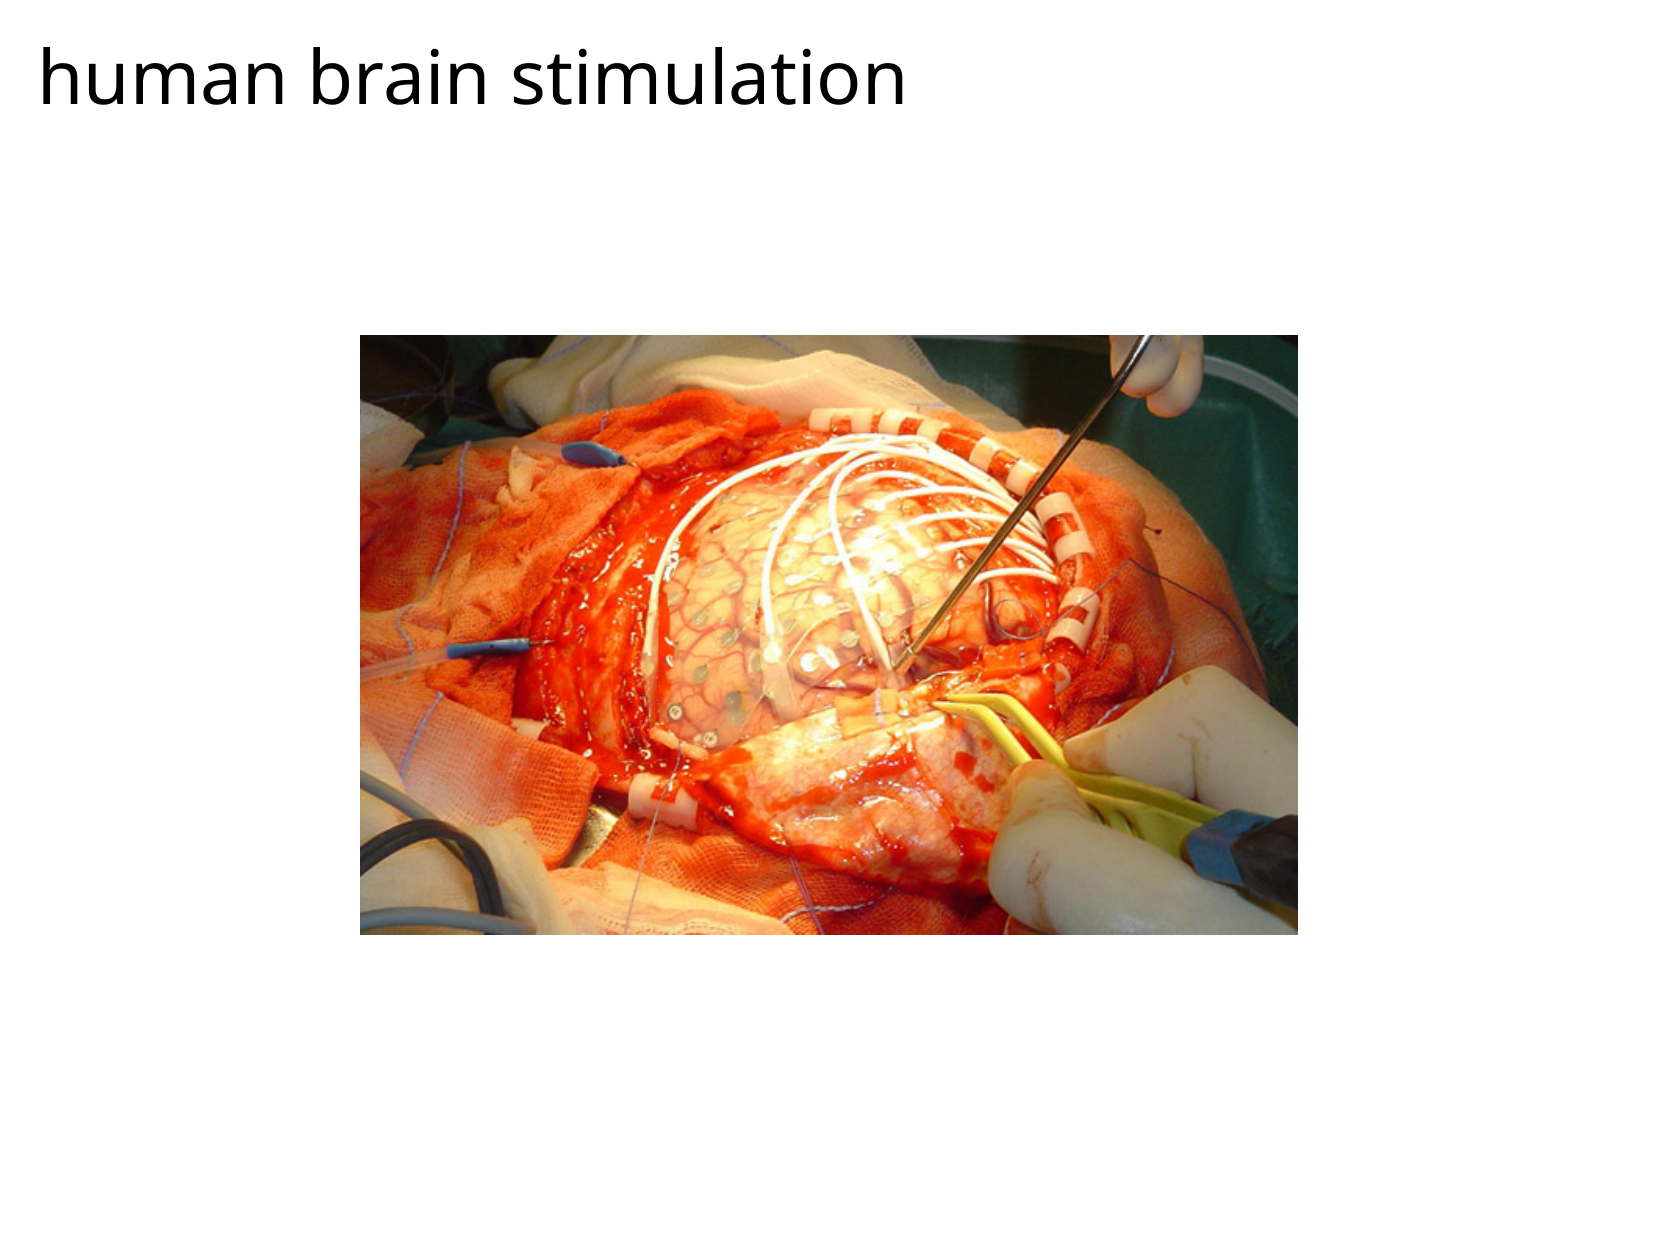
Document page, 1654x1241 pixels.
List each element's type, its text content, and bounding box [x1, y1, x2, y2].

picture [360, 335, 1298, 935]
title human brain stimulation [37, 0, 1613, 151]
